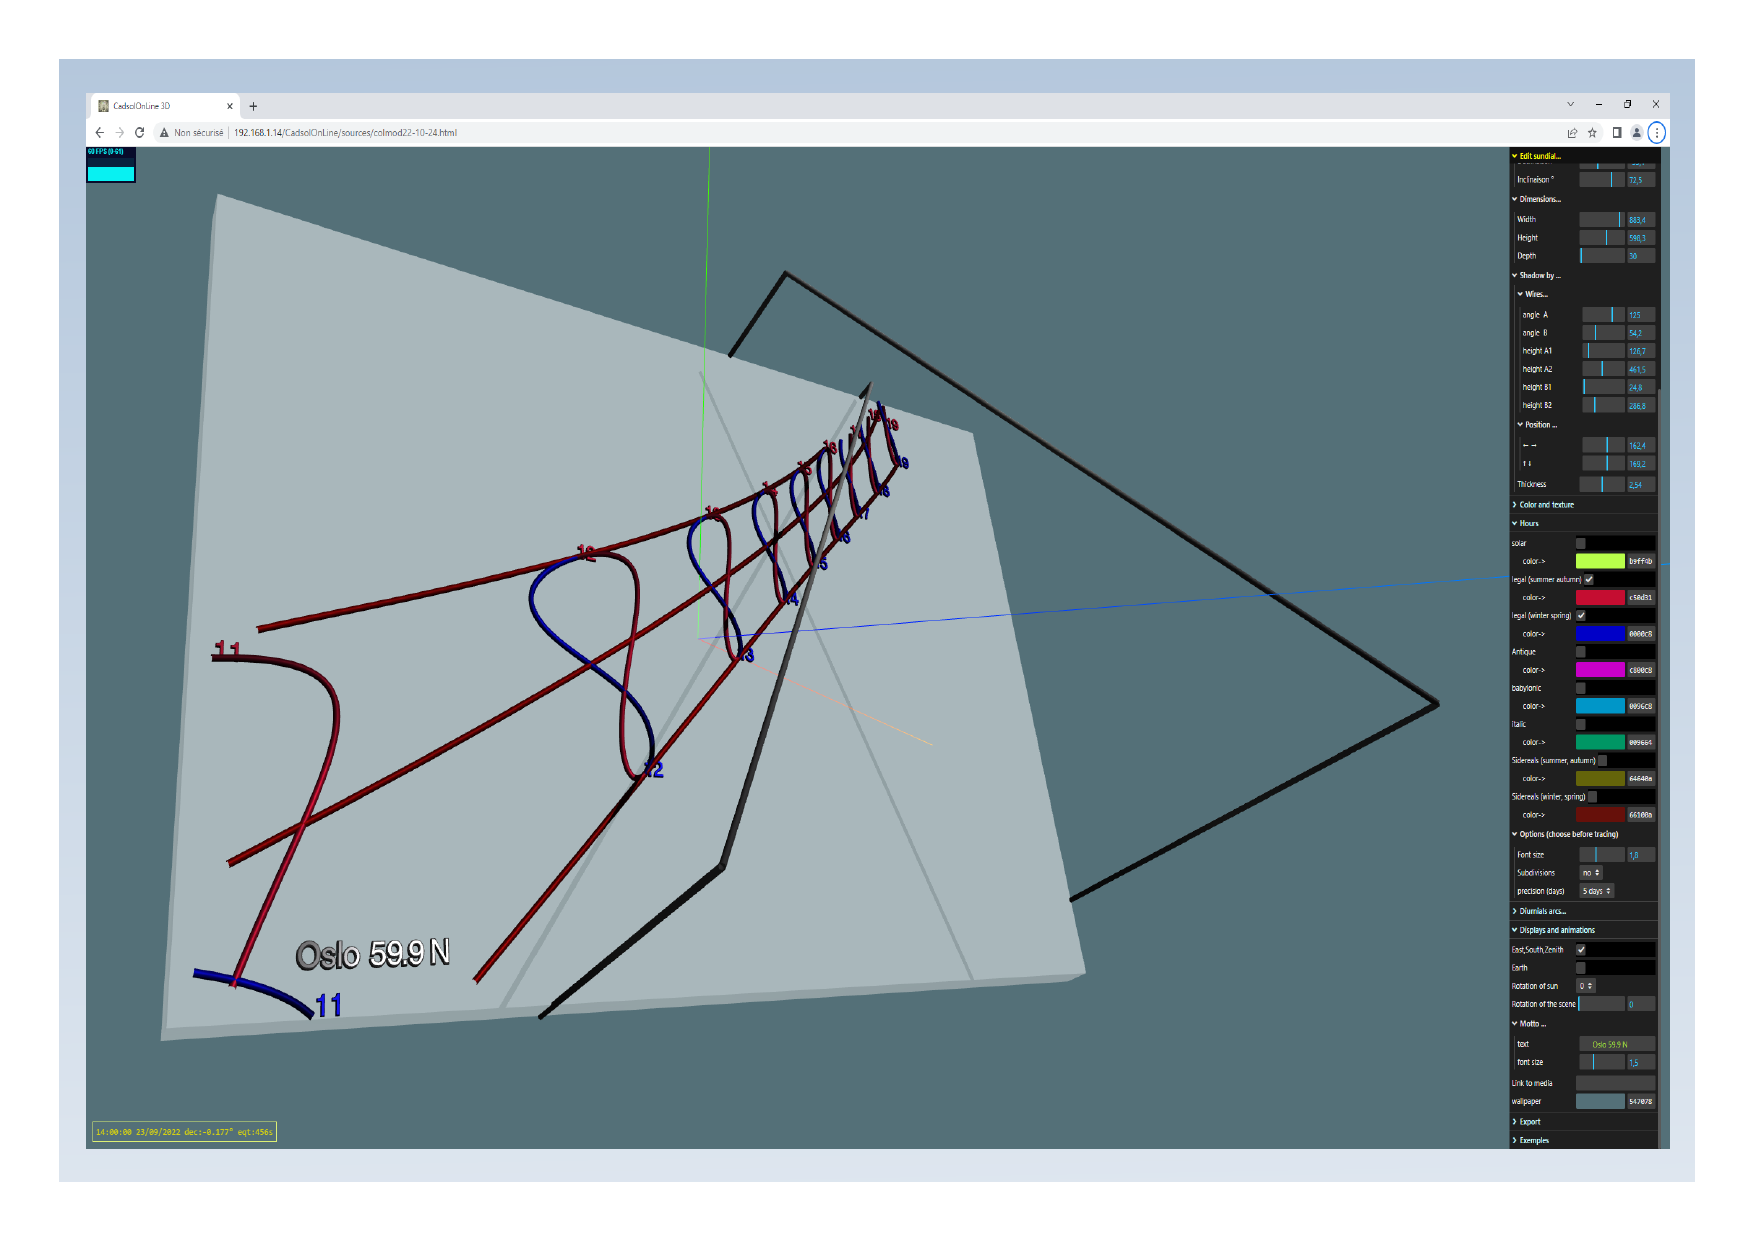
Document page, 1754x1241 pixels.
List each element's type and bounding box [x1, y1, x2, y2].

picture [86, 93, 1670, 1149]
